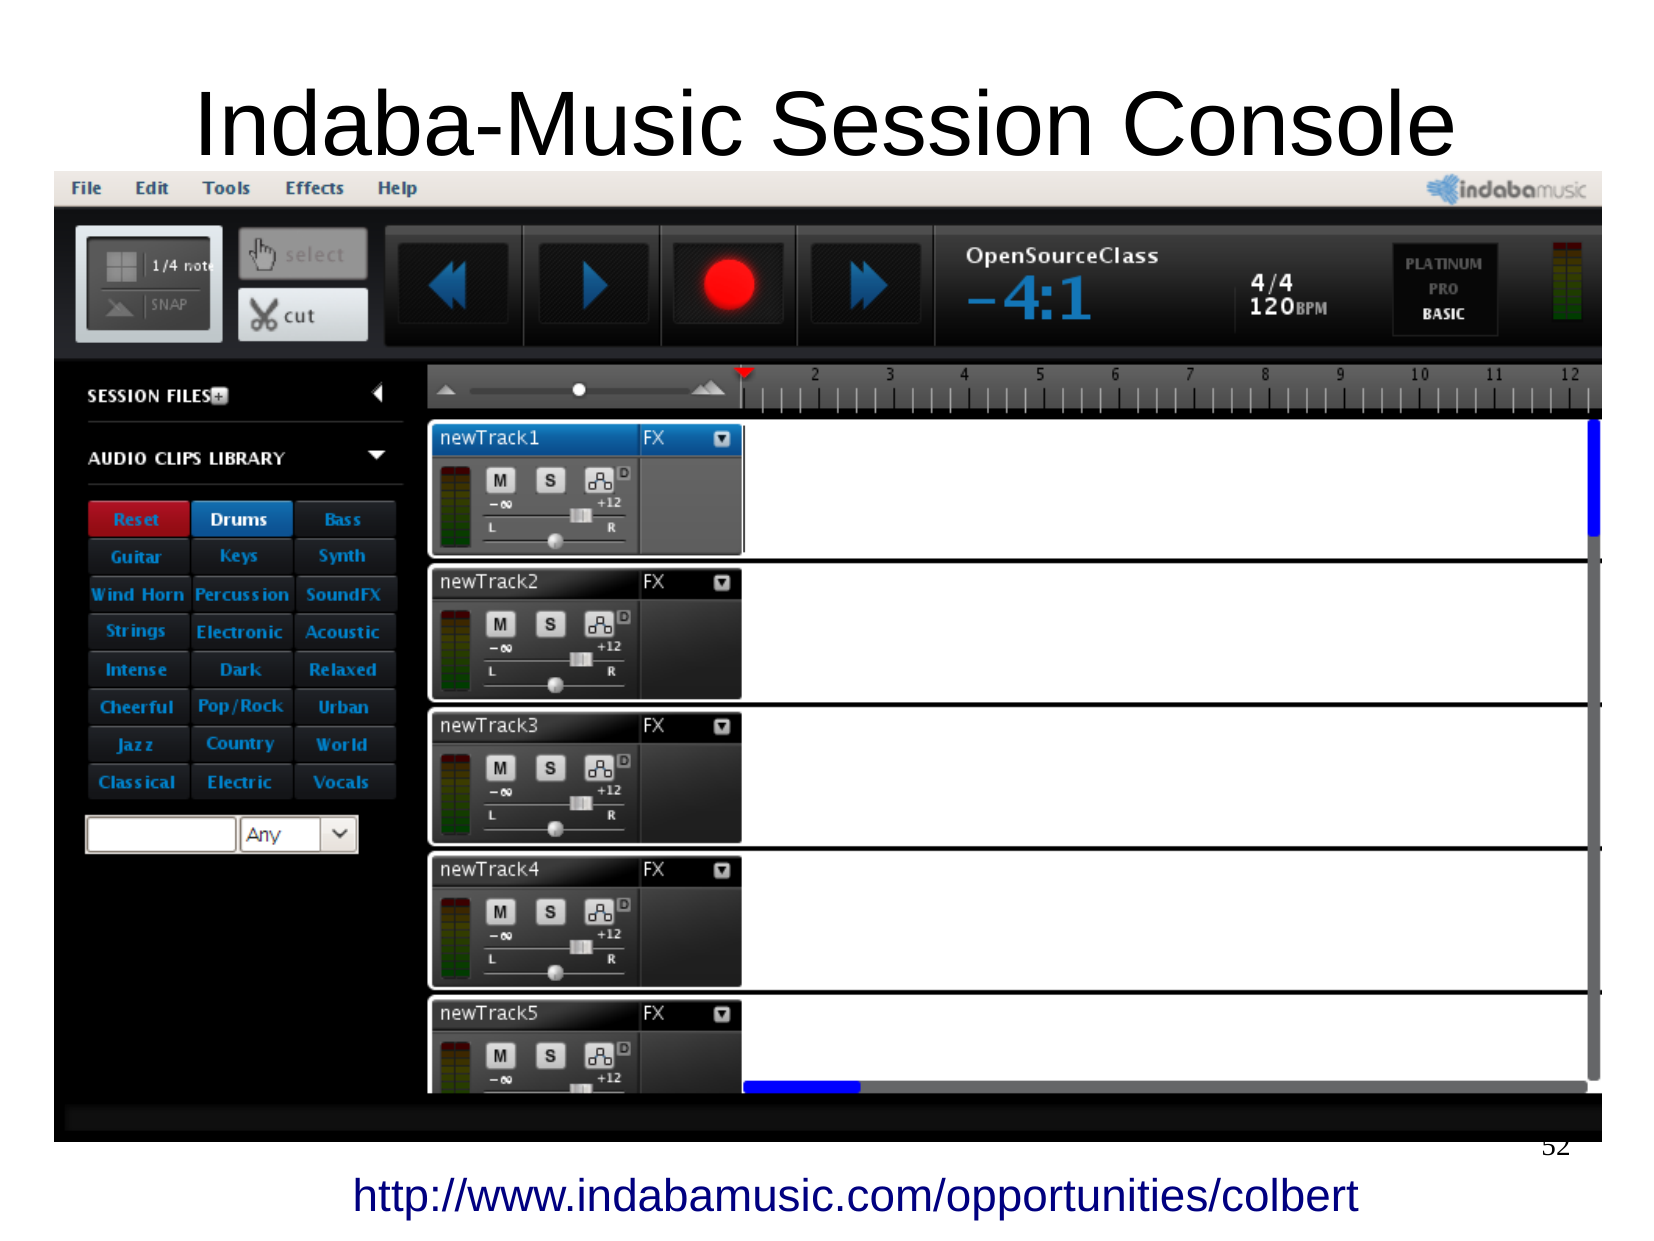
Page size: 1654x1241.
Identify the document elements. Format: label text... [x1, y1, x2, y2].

text_box http://www.indabamusic.com/opportunities/colbert [300, 1162, 1426, 1229]
title Indaba-Music Session Console [82, 27, 1571, 220]
picture [54, 171, 1602, 1142]
